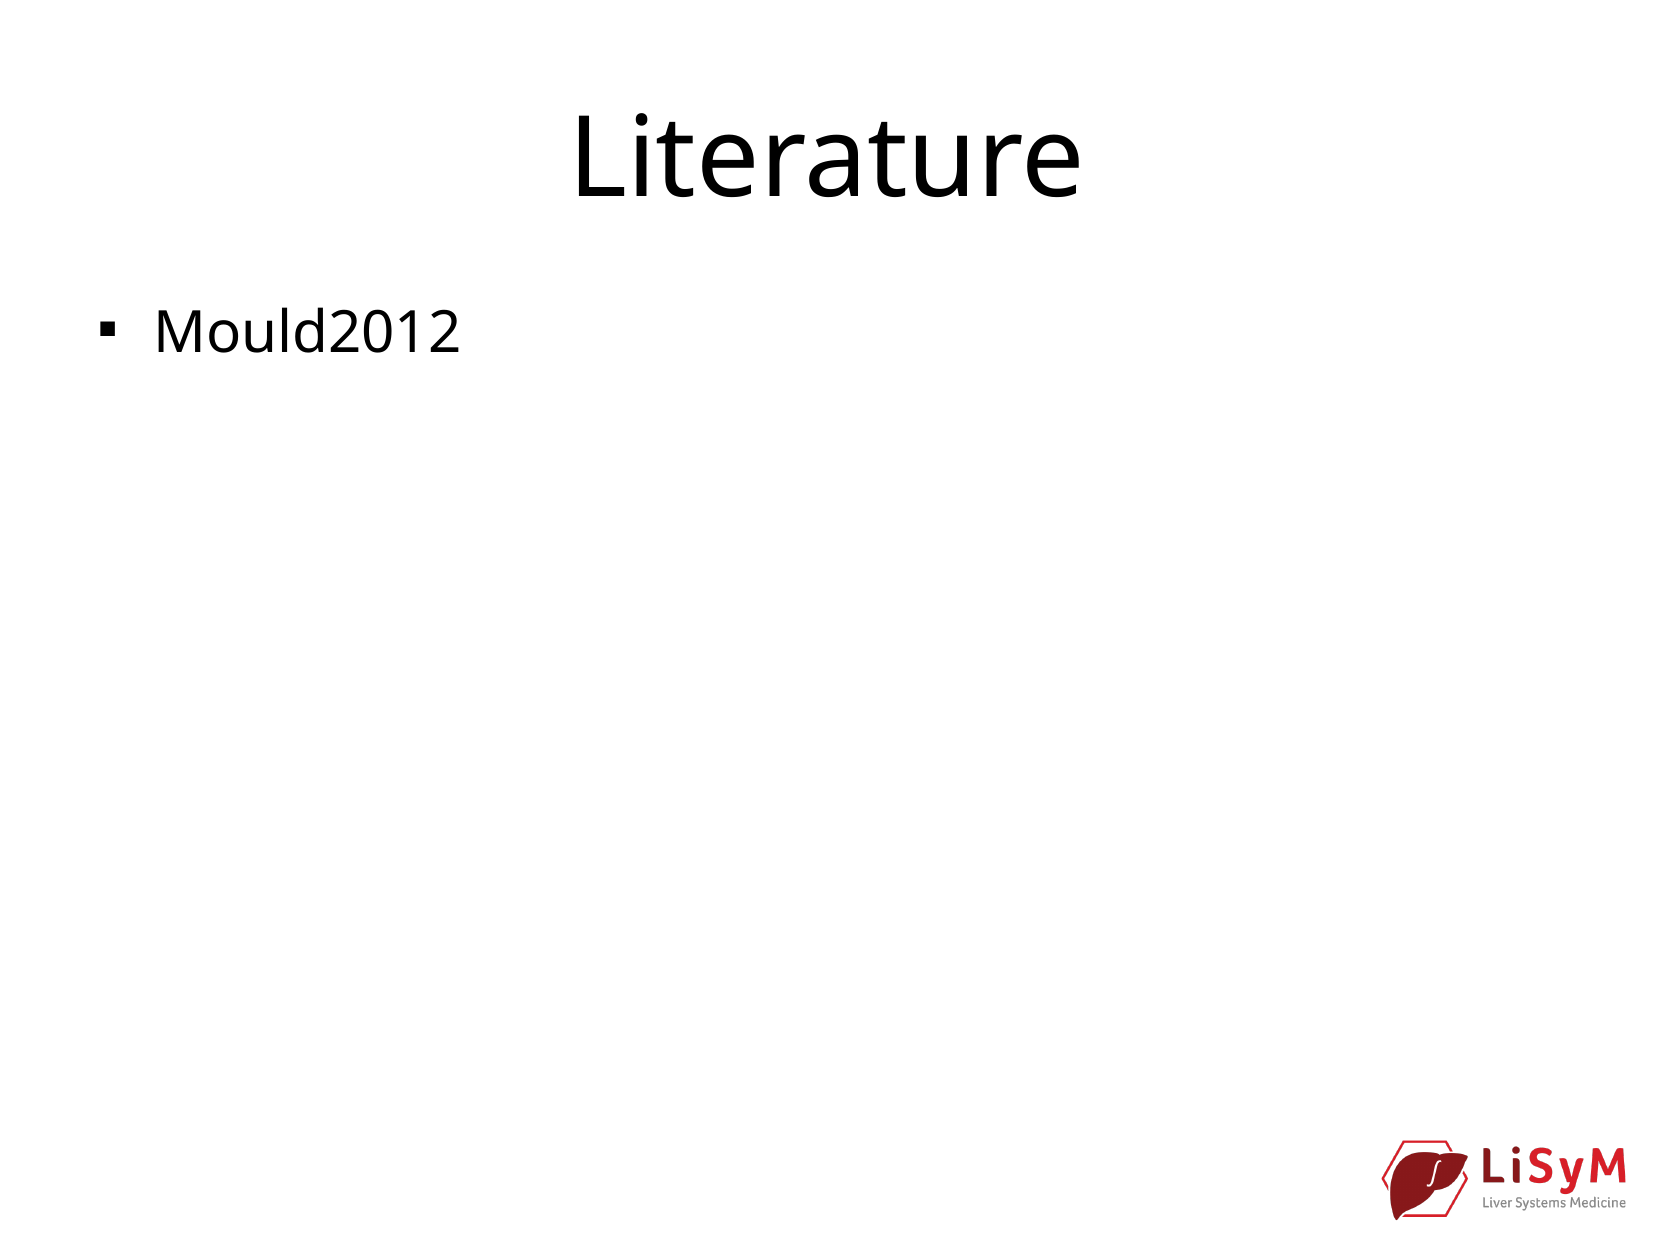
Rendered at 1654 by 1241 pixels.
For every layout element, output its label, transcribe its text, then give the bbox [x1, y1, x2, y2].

title Literature [82, 49, 1571, 257]
list Mould2012 [82, 290, 1571, 1010]
picture [1380, 1139, 1627, 1222]
